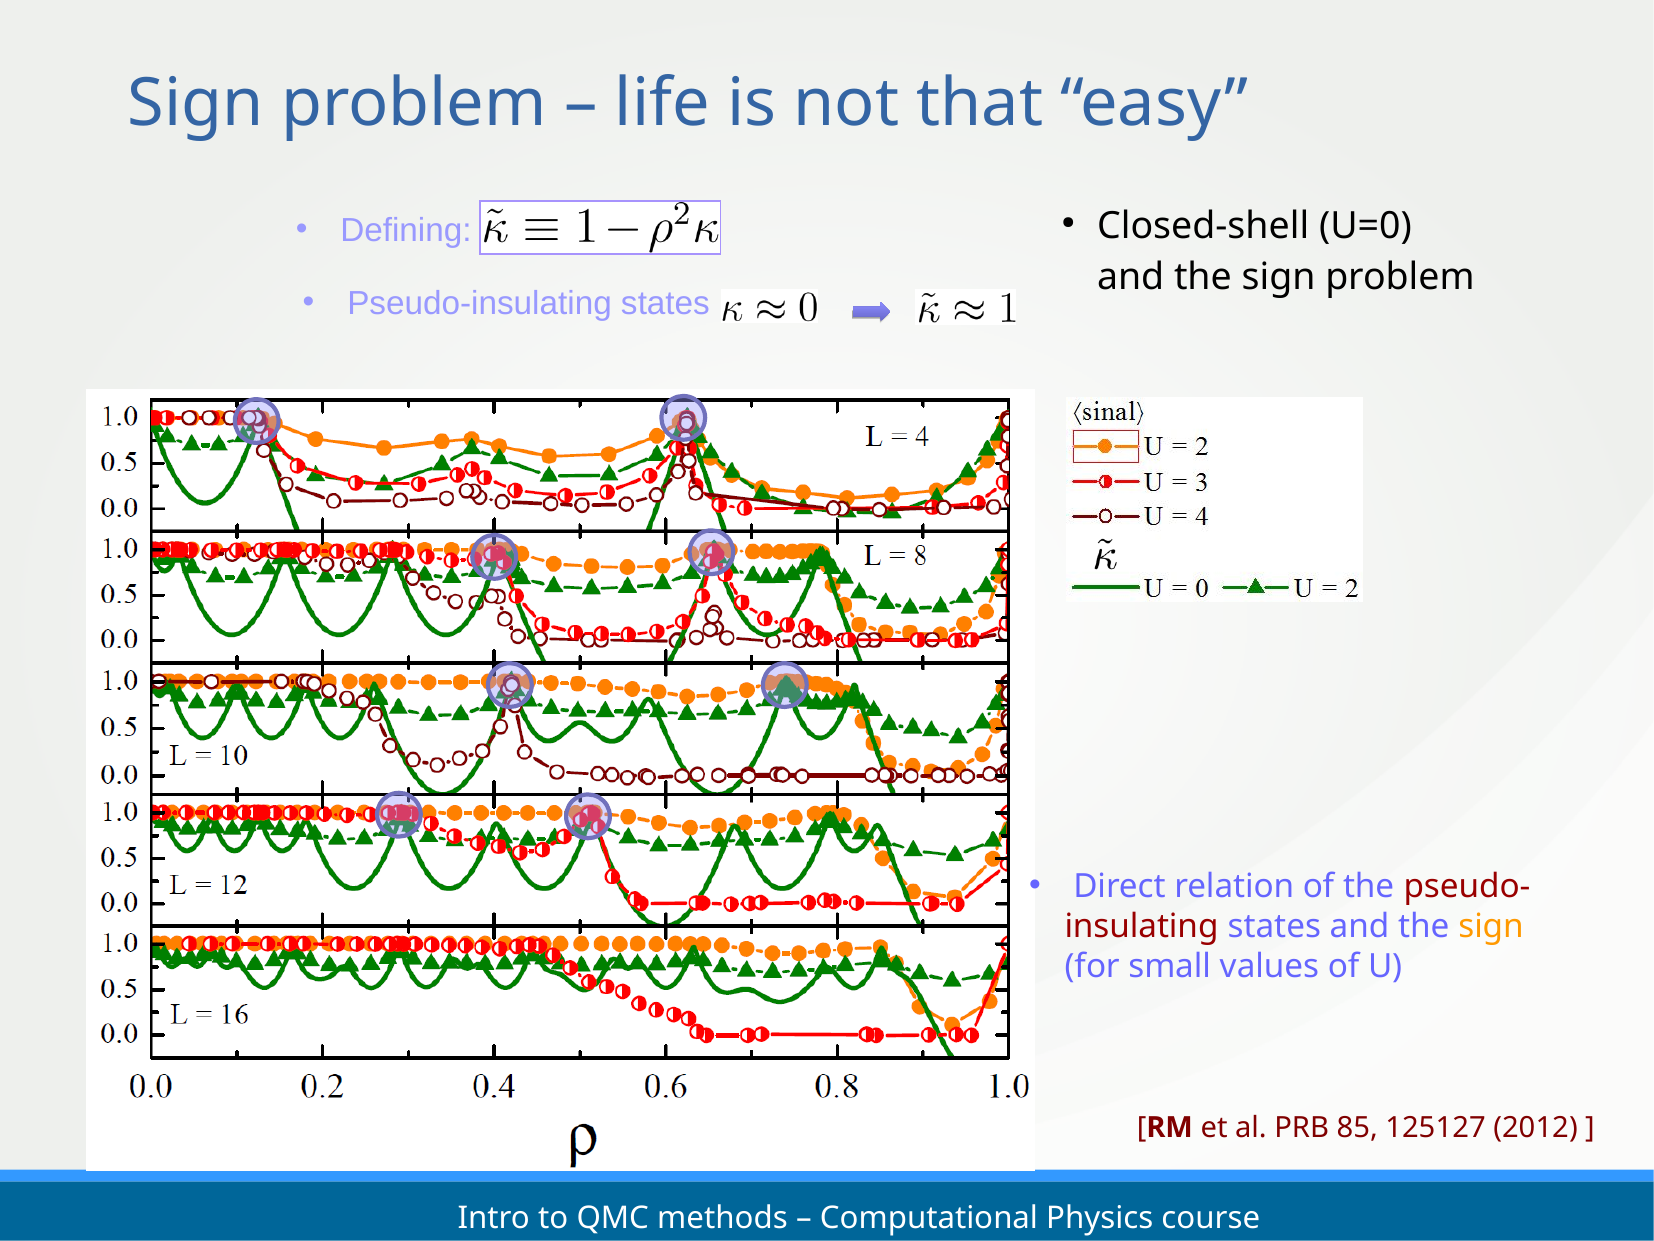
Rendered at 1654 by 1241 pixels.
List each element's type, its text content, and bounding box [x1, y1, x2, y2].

text_box [689, 530, 734, 575]
text_box [852, 302, 891, 322]
text_box Direct relation of the pseudo-insulating states and the sign (for small values of U) [1014, 856, 1548, 992]
text_box [RM et al. PRB 85, 125127 (2012) ] [1122, 1098, 1610, 1147]
text_box [472, 534, 517, 579]
text_box Pseudo-insulating states [287, 274, 800, 329]
text_box Closed-shell (U=0) and the sign problem [1046, 191, 1654, 291]
text_box [487, 663, 532, 707]
picture [0, 0, 1654, 1171]
text_box [762, 663, 807, 707]
text_box [566, 794, 610, 839]
text_box [377, 792, 421, 837]
text_box Sign problem – life is not that “easy” [77, 47, 1619, 189]
text_box [234, 399, 279, 443]
text_box Defining: [280, 200, 487, 256]
text_box [661, 395, 706, 440]
